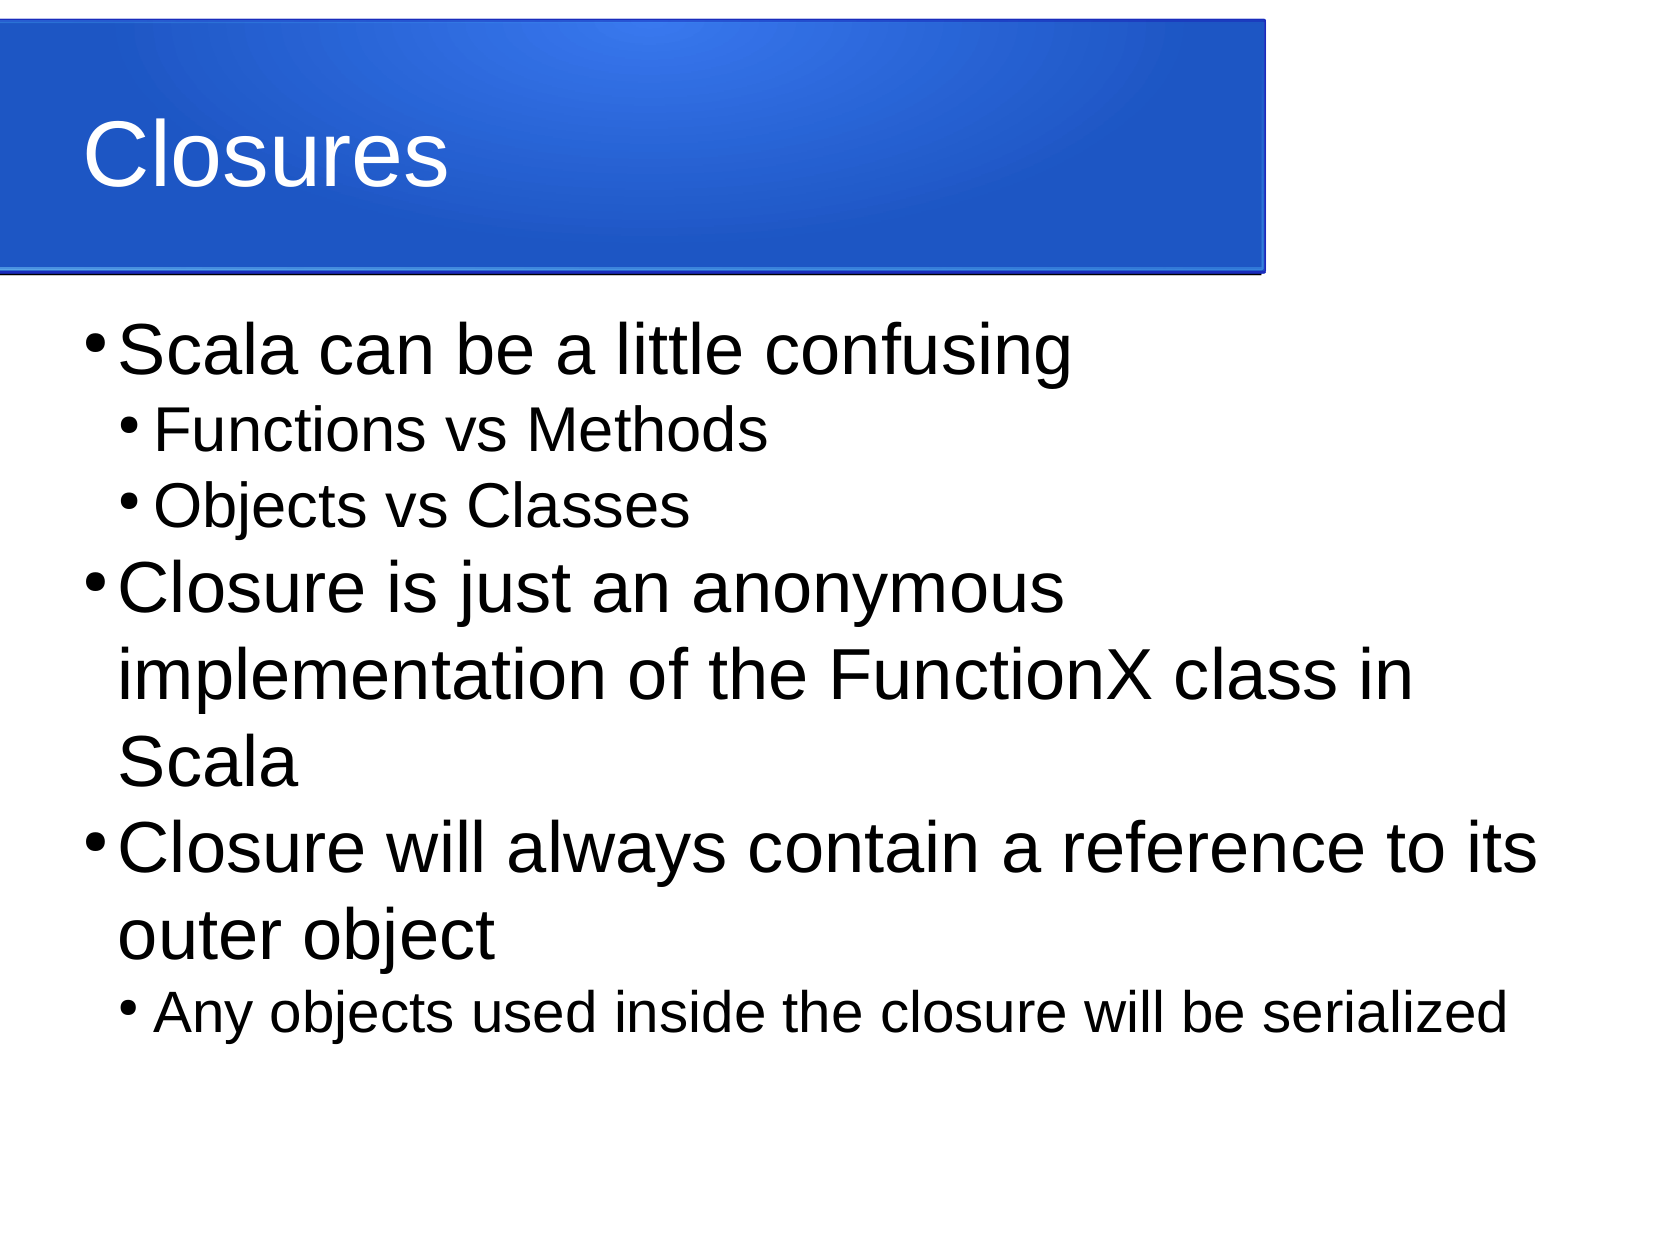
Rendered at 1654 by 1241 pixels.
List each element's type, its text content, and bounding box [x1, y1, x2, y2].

text_box Closures [82, 47, 1234, 252]
picture [0, 17, 1269, 282]
text_box Scala can be a little confusing Functions vs Methods Objects vs Classes Closure is just an anonymous implementation of the FunctionX class in Scala Closure will always contain a reference to its outer object Any objects used inside the closure will be serialized [82, 301, 1571, 1022]
